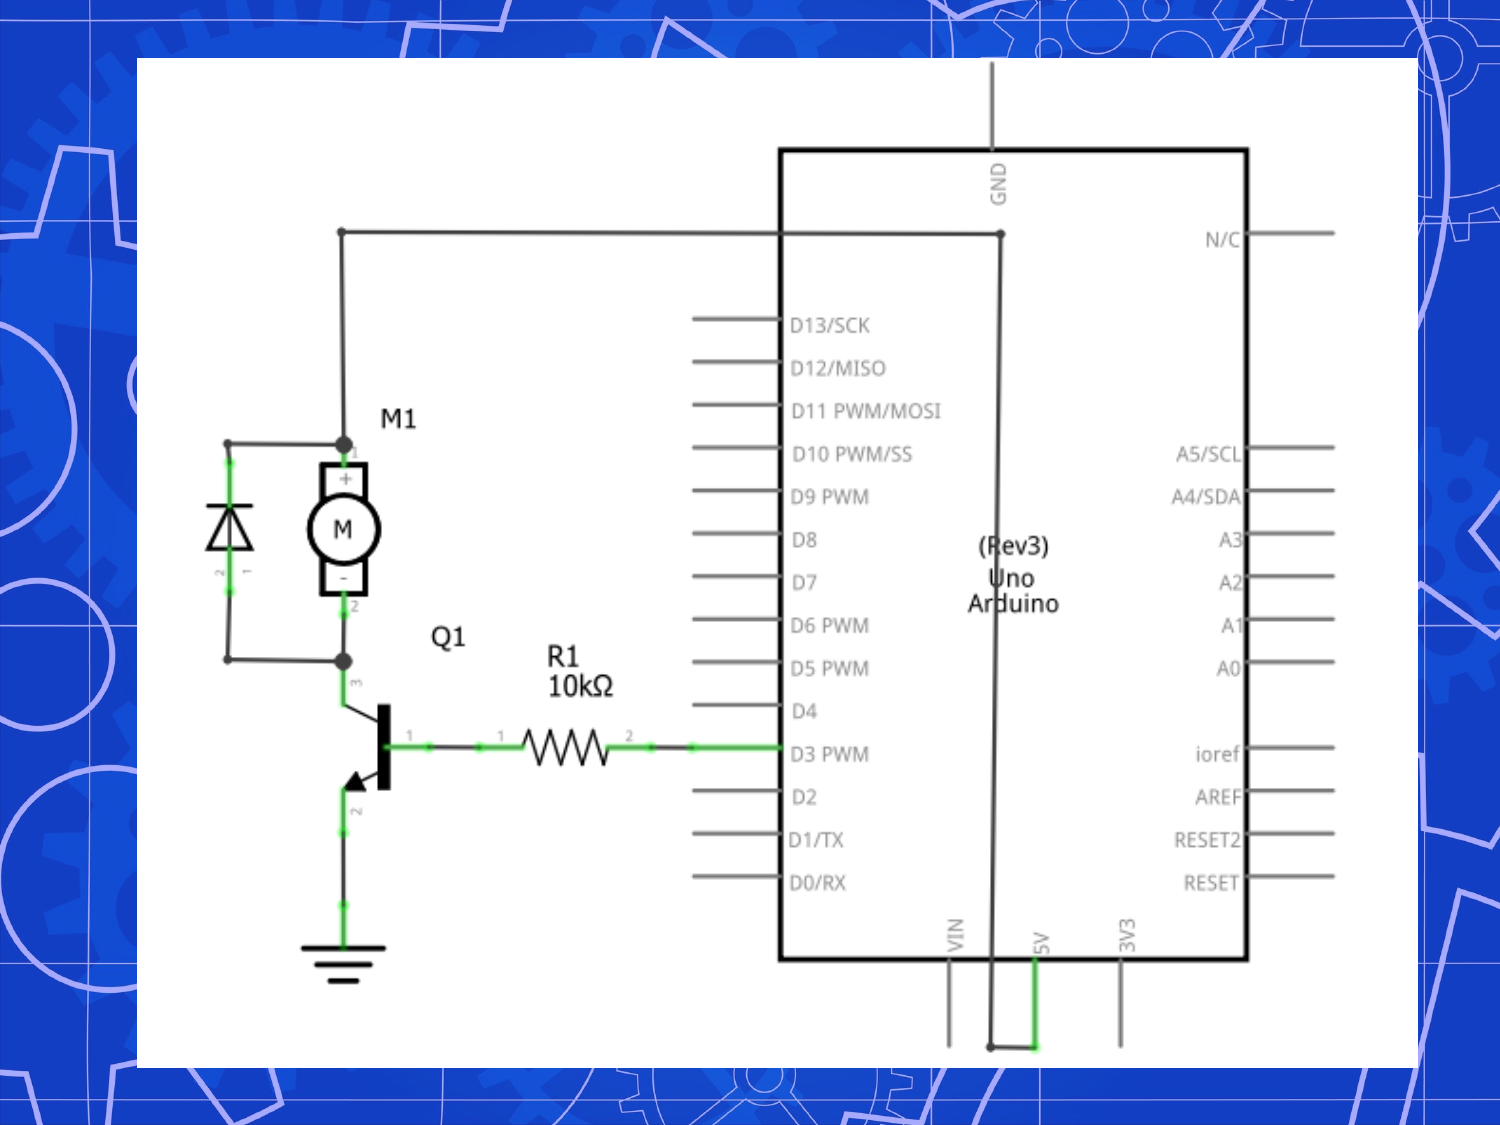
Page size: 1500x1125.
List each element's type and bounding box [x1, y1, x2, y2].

picture [137, 59, 1418, 1068]
